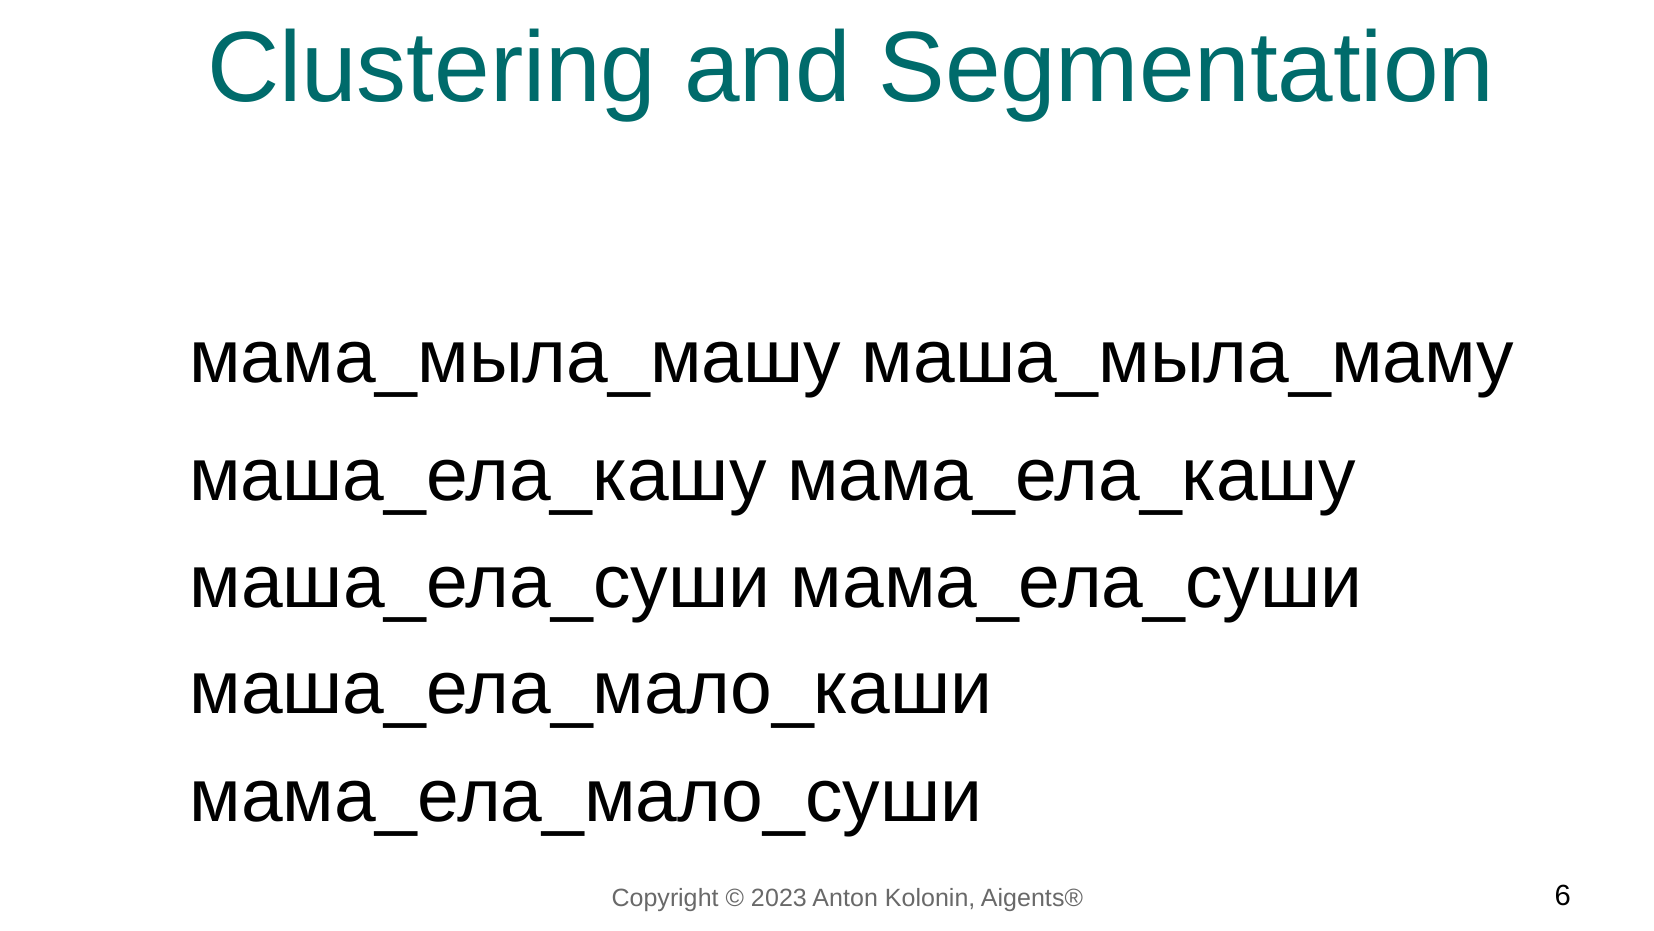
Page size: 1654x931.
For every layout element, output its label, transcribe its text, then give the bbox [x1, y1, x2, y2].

text_box мама_мыла_машу маша_мыла_маму [174, 307, 1531, 415]
text_box маша_ела_суши мама_ела_суши [174, 531, 1481, 638]
text_box Clustering and Segmentation [0, 0, 1653, 135]
text_box маша_ела_мало_каши мама_ела_мало_суши [174, 638, 1481, 845]
text_box маша_ела_кашу мама_ела_кашу [174, 425, 1481, 531]
